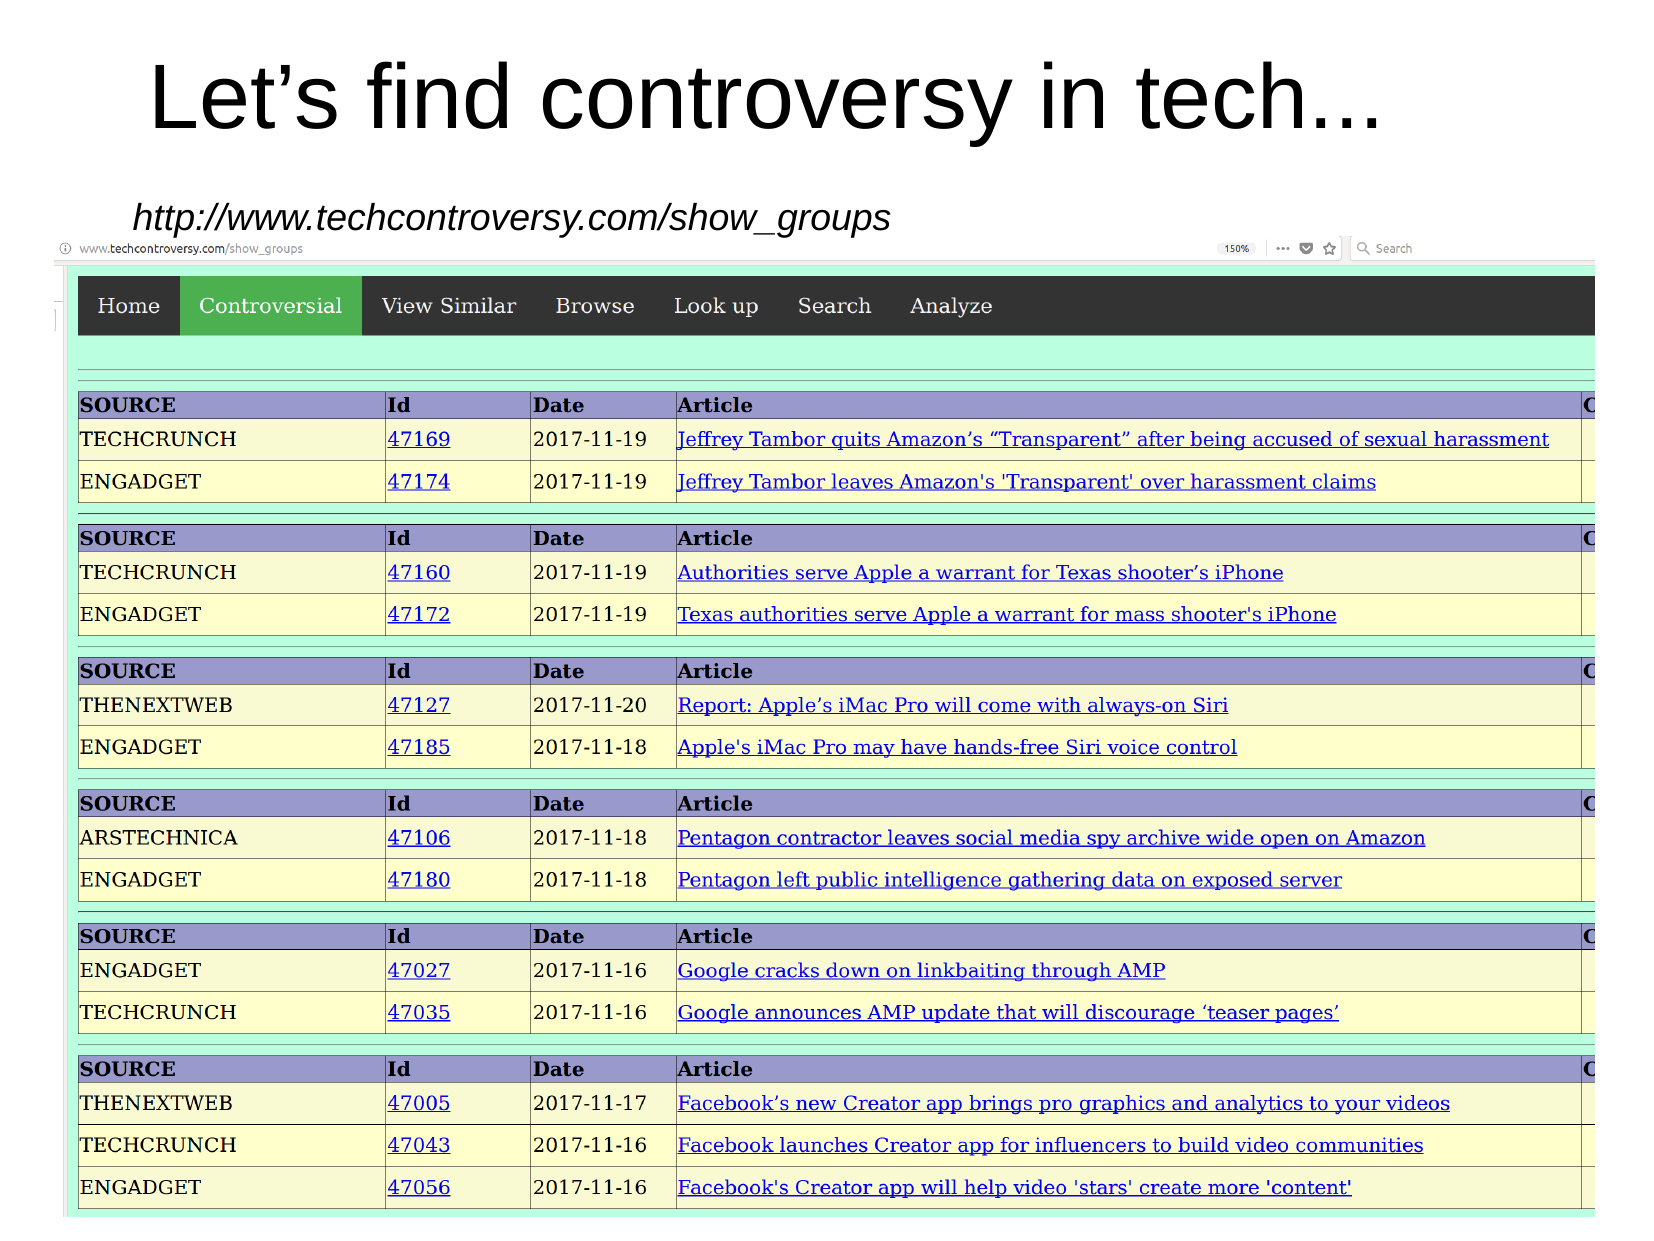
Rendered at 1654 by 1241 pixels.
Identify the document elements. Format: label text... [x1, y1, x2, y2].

title Let’s find controversy in tech... [94, 5, 1441, 189]
picture [54, 236, 1595, 1217]
text_box http://www.techcontroversy.com/show_groups [117, 188, 907, 246]
